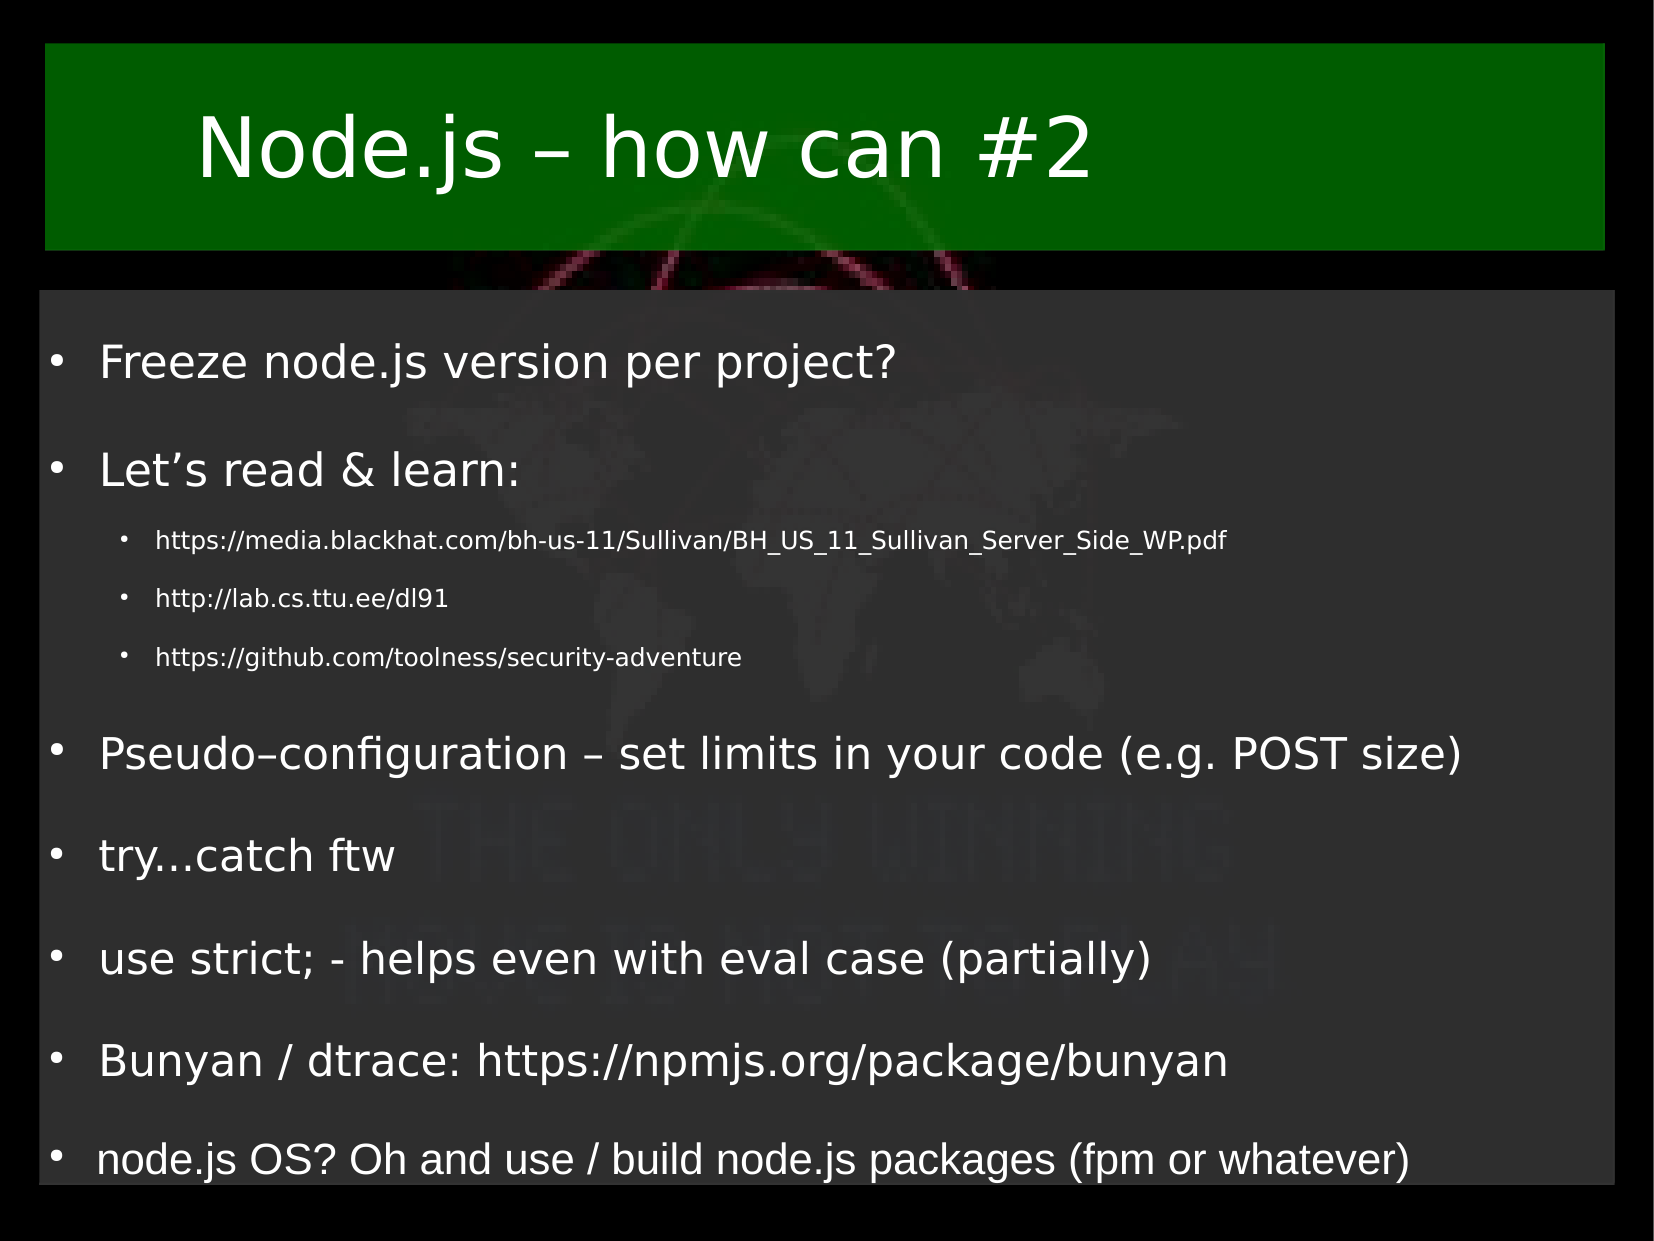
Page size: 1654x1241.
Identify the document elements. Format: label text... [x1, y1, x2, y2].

text_box Freeze node.js version per project? Let’s read & learn: https://media.blackhat.com/bh-us-11/Sullivan/BH_US_11_Sullivan_Server_Side_WP.pdf http://lab.cs.ttu.ee/dl91 https://github.com/toolness/security-adventure Pseudo–configuration – set limits in your code (e.g. POST size) try...catch ftw use strict; - helps even with eval case (partially) Bunyan / dtrace: https://npmjs.org/package/bunyan node.js OS? Oh and use / build node.js packages (fpm or whatever) [39, 290, 1615, 1185]
picture [0, 0, 1654, 1241]
title Node.js – how can #2 [45, 43, 1605, 251]
